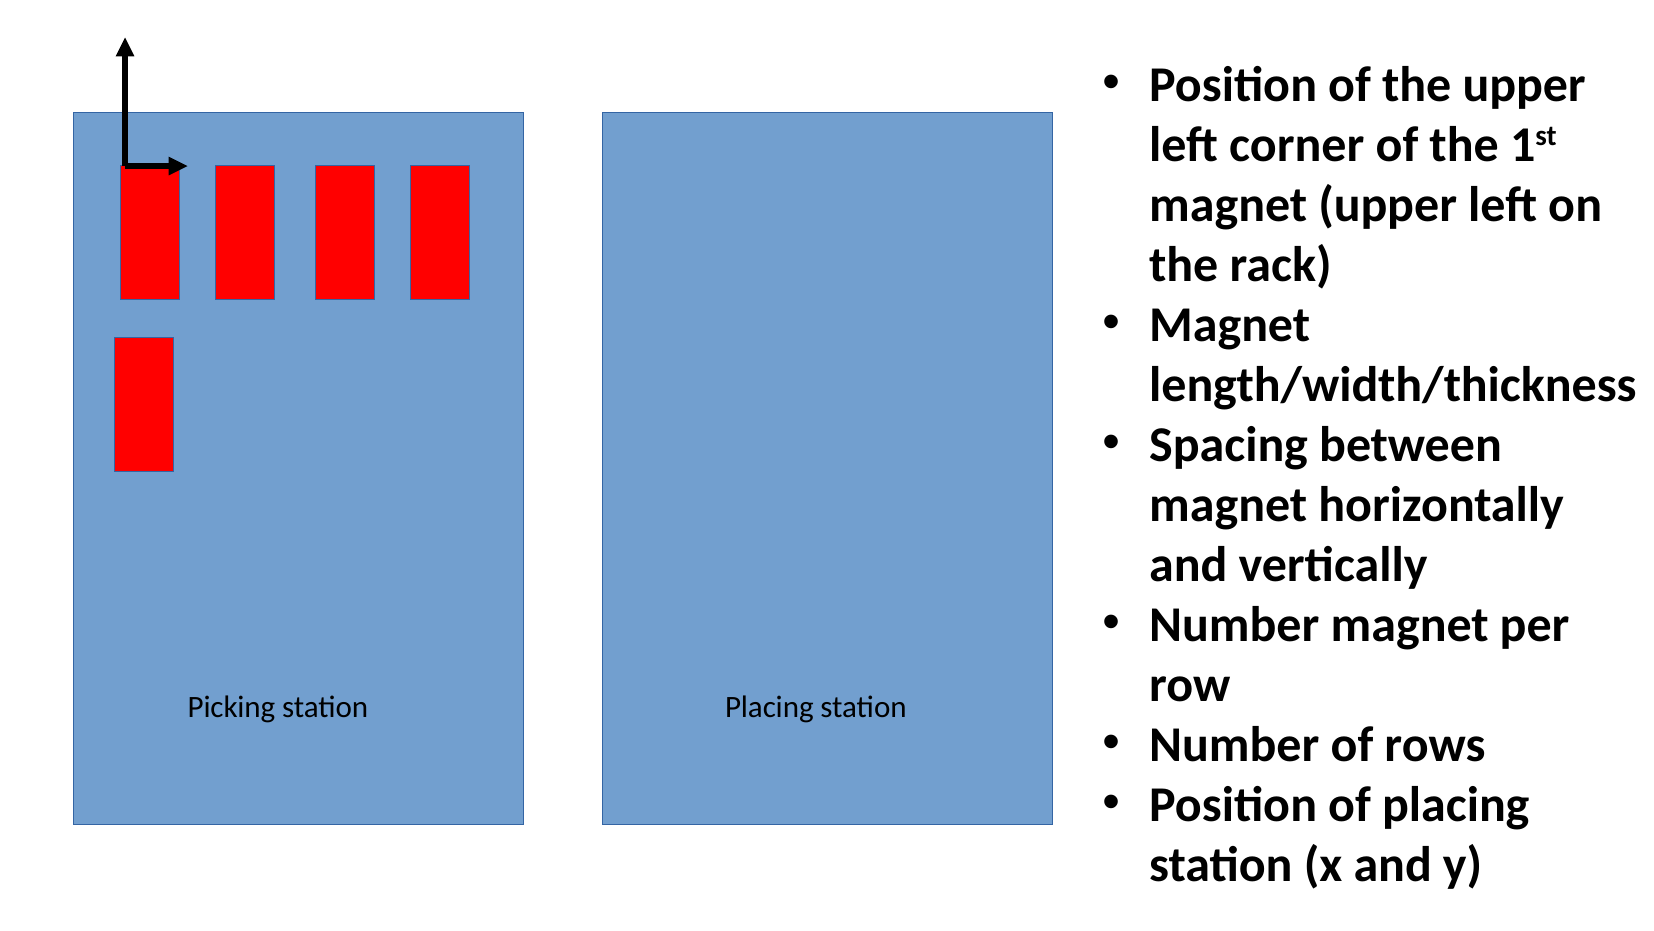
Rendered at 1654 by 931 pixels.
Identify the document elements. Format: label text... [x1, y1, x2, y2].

text_box Position of the upper left corner of the 1st magnet (upper left on the rack) Magnet length/width/thickness Spacing between magnet horizontally and vertically Number magnet per row Number of rows Position of placing station (x and y) [1087, 43, 1654, 632]
text_box [602, 788, 1053, 825]
title Placing station [724, 632, 962, 788]
text_box [602, 112, 1053, 632]
text_box [73, 112, 524, 825]
title Picking station [187, 632, 724, 788]
title Picking station [962, 632, 1654, 788]
text_box Position of the upper left corner of the 1st magnet (upper left on the rack) Magnet length/width/thickness Spacing between magnet horizontally and vertically Number magnet per row Number of rows Position of placing station (x and y) [1087, 788, 1654, 931]
